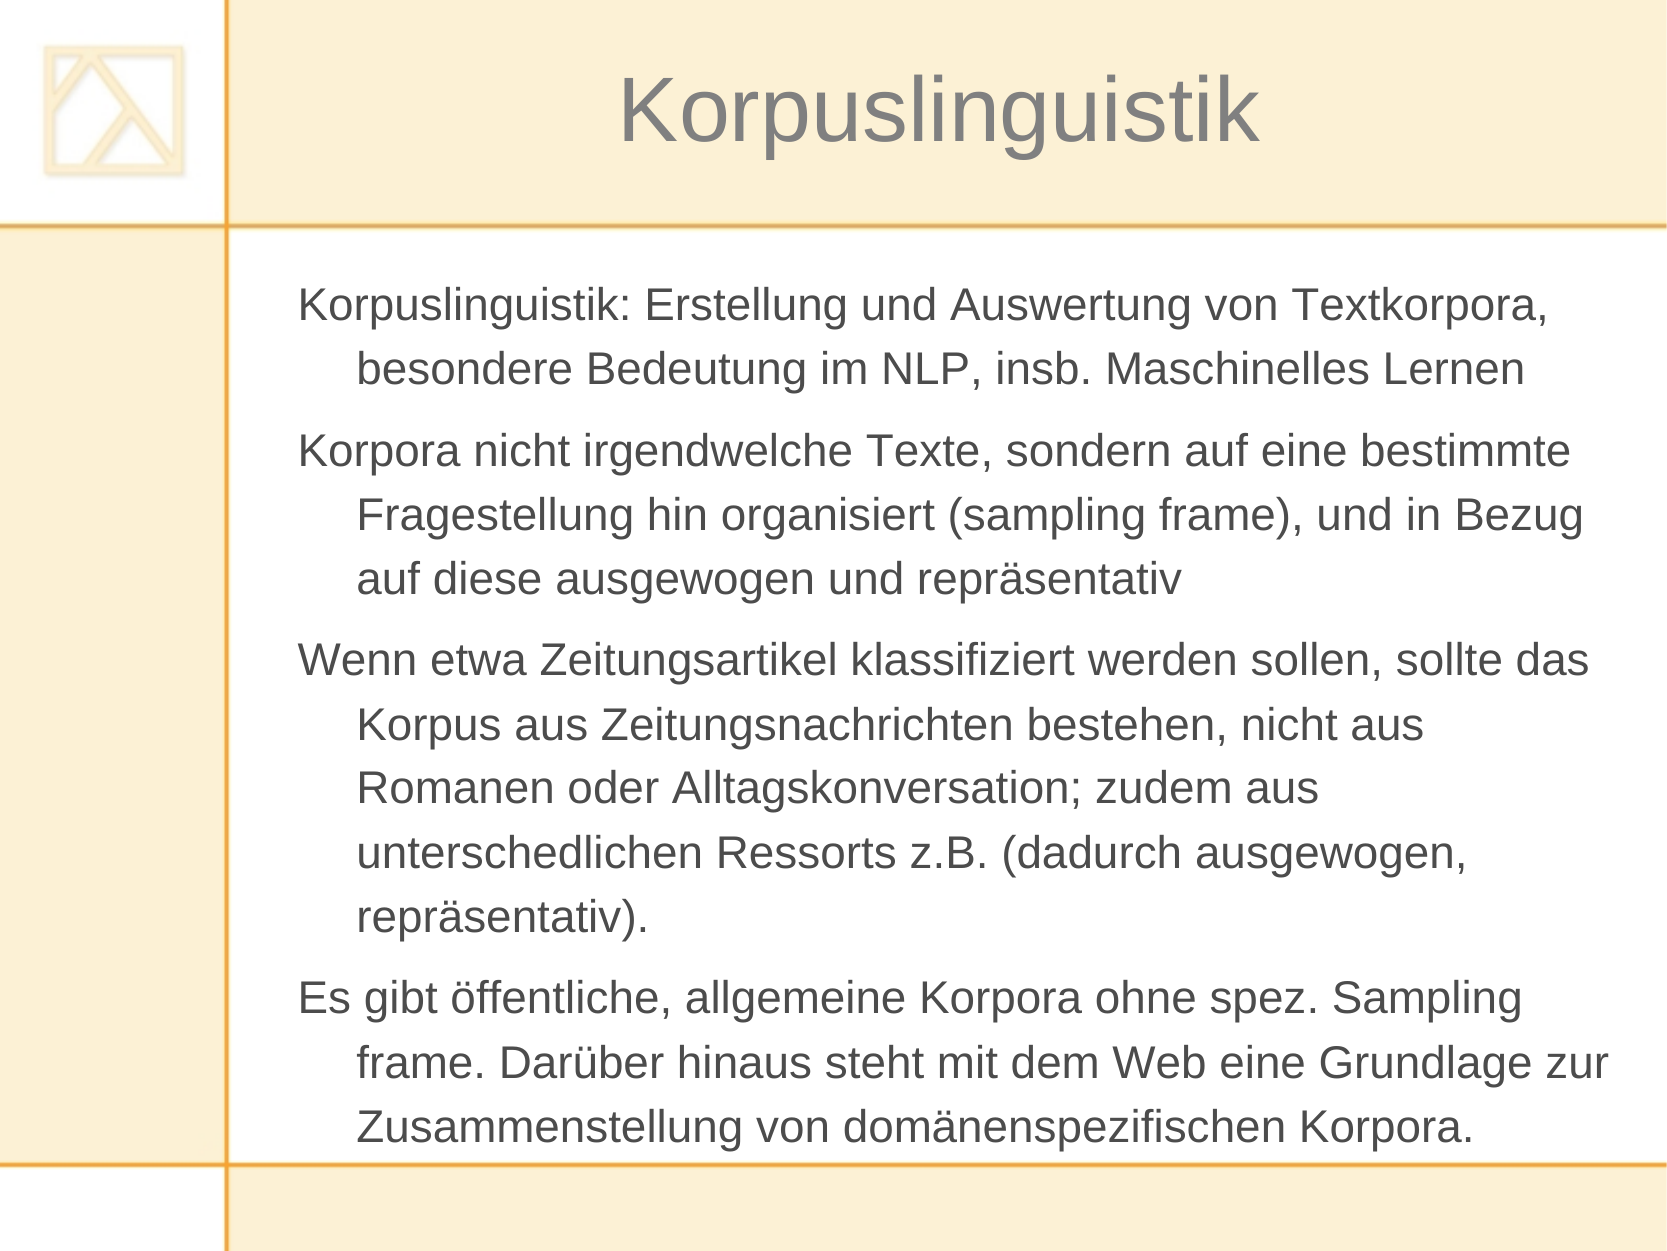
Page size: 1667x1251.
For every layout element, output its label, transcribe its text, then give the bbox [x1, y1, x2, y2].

list Korpuslinguistik: Erstellung und Auswertung von Textkorpora, besondere Bedeutung im NLP, insb. Maschinelles Lernen Korpora nicht irgendwelche Texte, sondern auf eine bestimmte Fragestellung hin organisiert (sampling frame), und in Bezug auf diese ausgewogen und repräsentativ Wenn etwa Zeitungsartikel klassifiziert werden sollen, sollte das Korpus aus Zeitungsnachrichten bestehen, nicht aus Romanen oder Alltagskonversation; zudem aus unterschedlichen Ressorts z.B. (dadurch ausgewogen, repräsentativ). Es gibt öffentliche, allgemeine Korpora ohne spez. Sampling frame. Darüber hinaus steht mit dem Web eine Grundlage zur Zusammenstellung von domänenspezifischen Korpora. [268, 265, 1611, 1188]
picture [0, 0, 1667, 1251]
title Korpuslinguistik [268, 0, 1611, 238]
